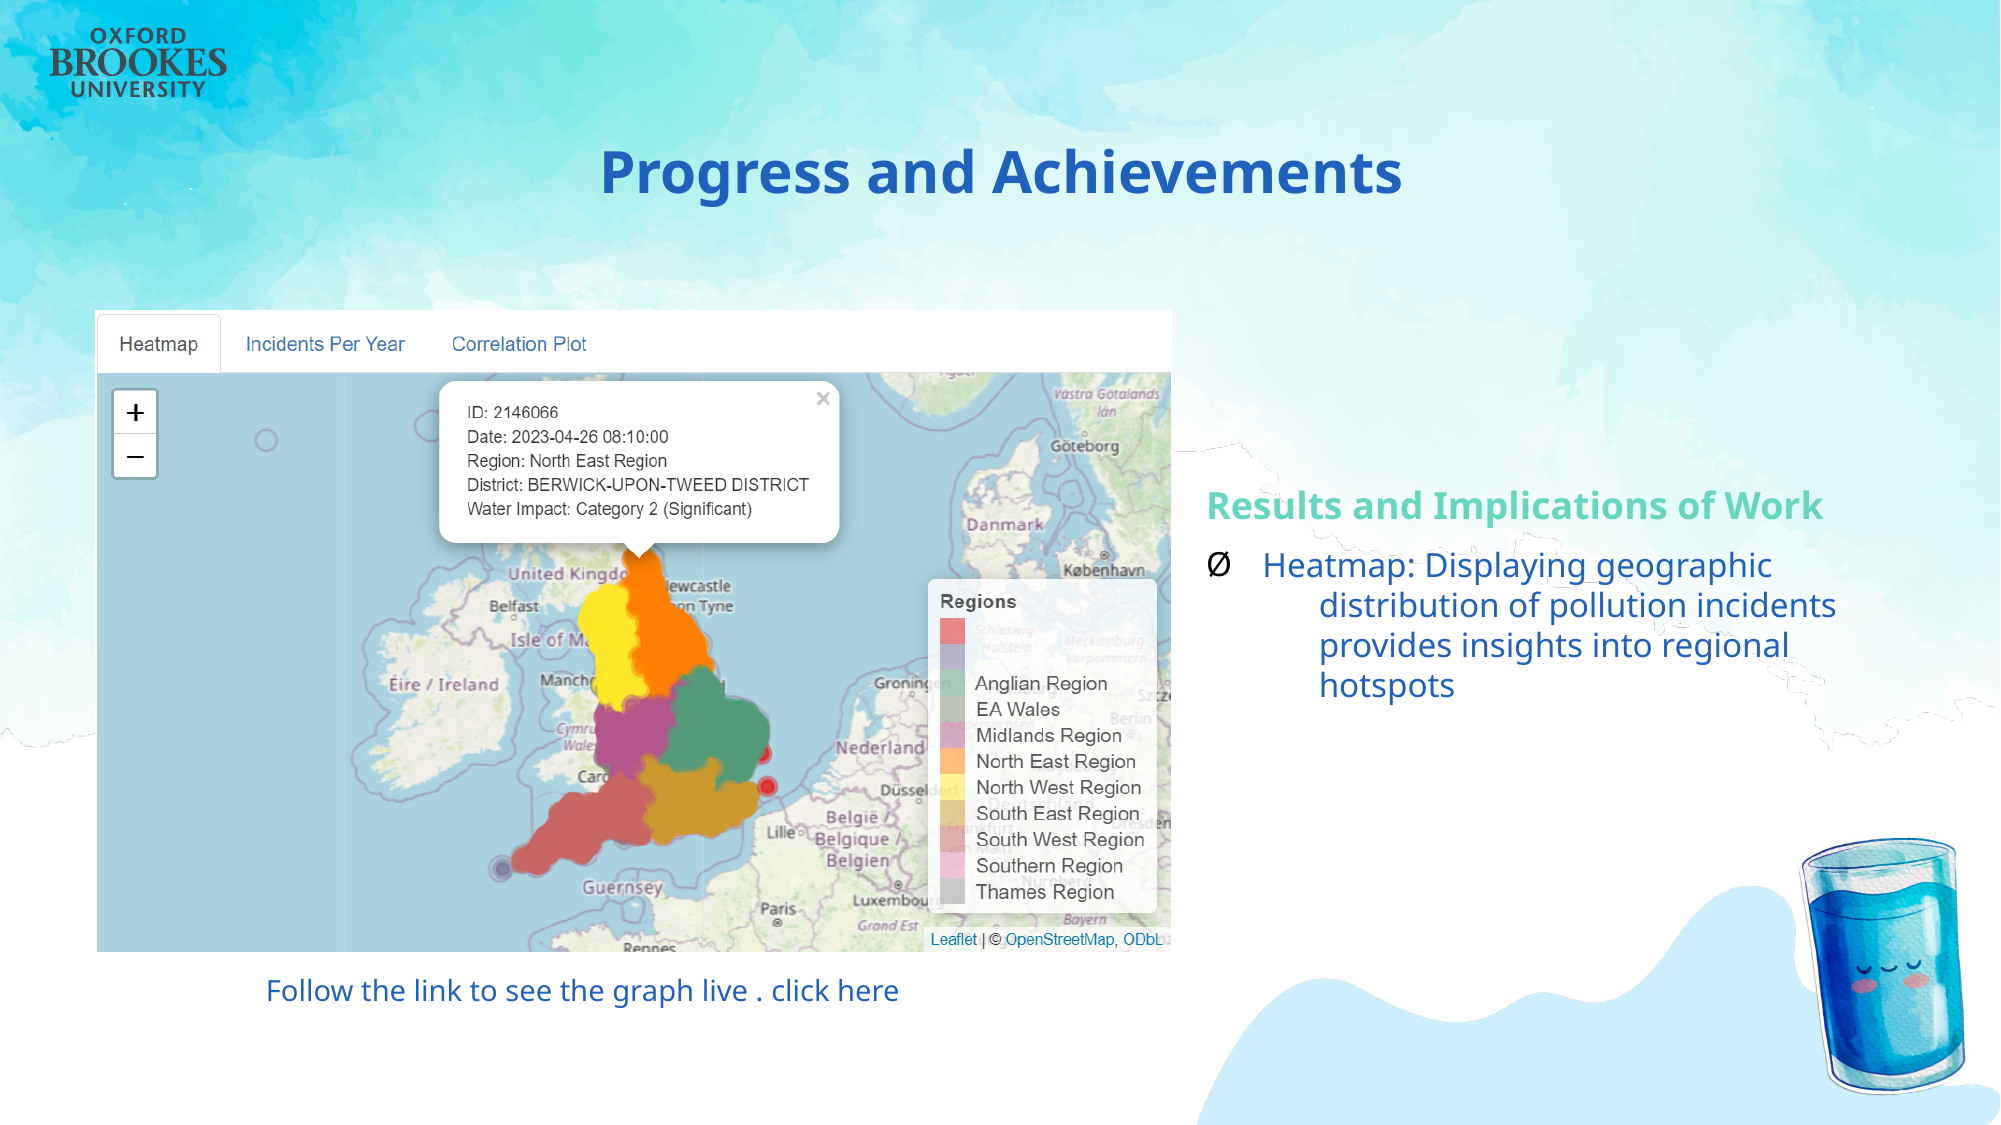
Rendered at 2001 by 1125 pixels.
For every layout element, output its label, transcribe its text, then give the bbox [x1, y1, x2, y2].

picture [95, 310, 2000, 1125]
picture [49, 26, 228, 98]
text_box Progress and Achievements [522, 127, 1481, 214]
text_box Results and Implications of Work Heatmap: Displaying geographic distribution of pollution incidents provides insights into regional hotspots [1191, 474, 1931, 714]
text_box Follow the link to see the graph live . click here [250, 964, 981, 1016]
